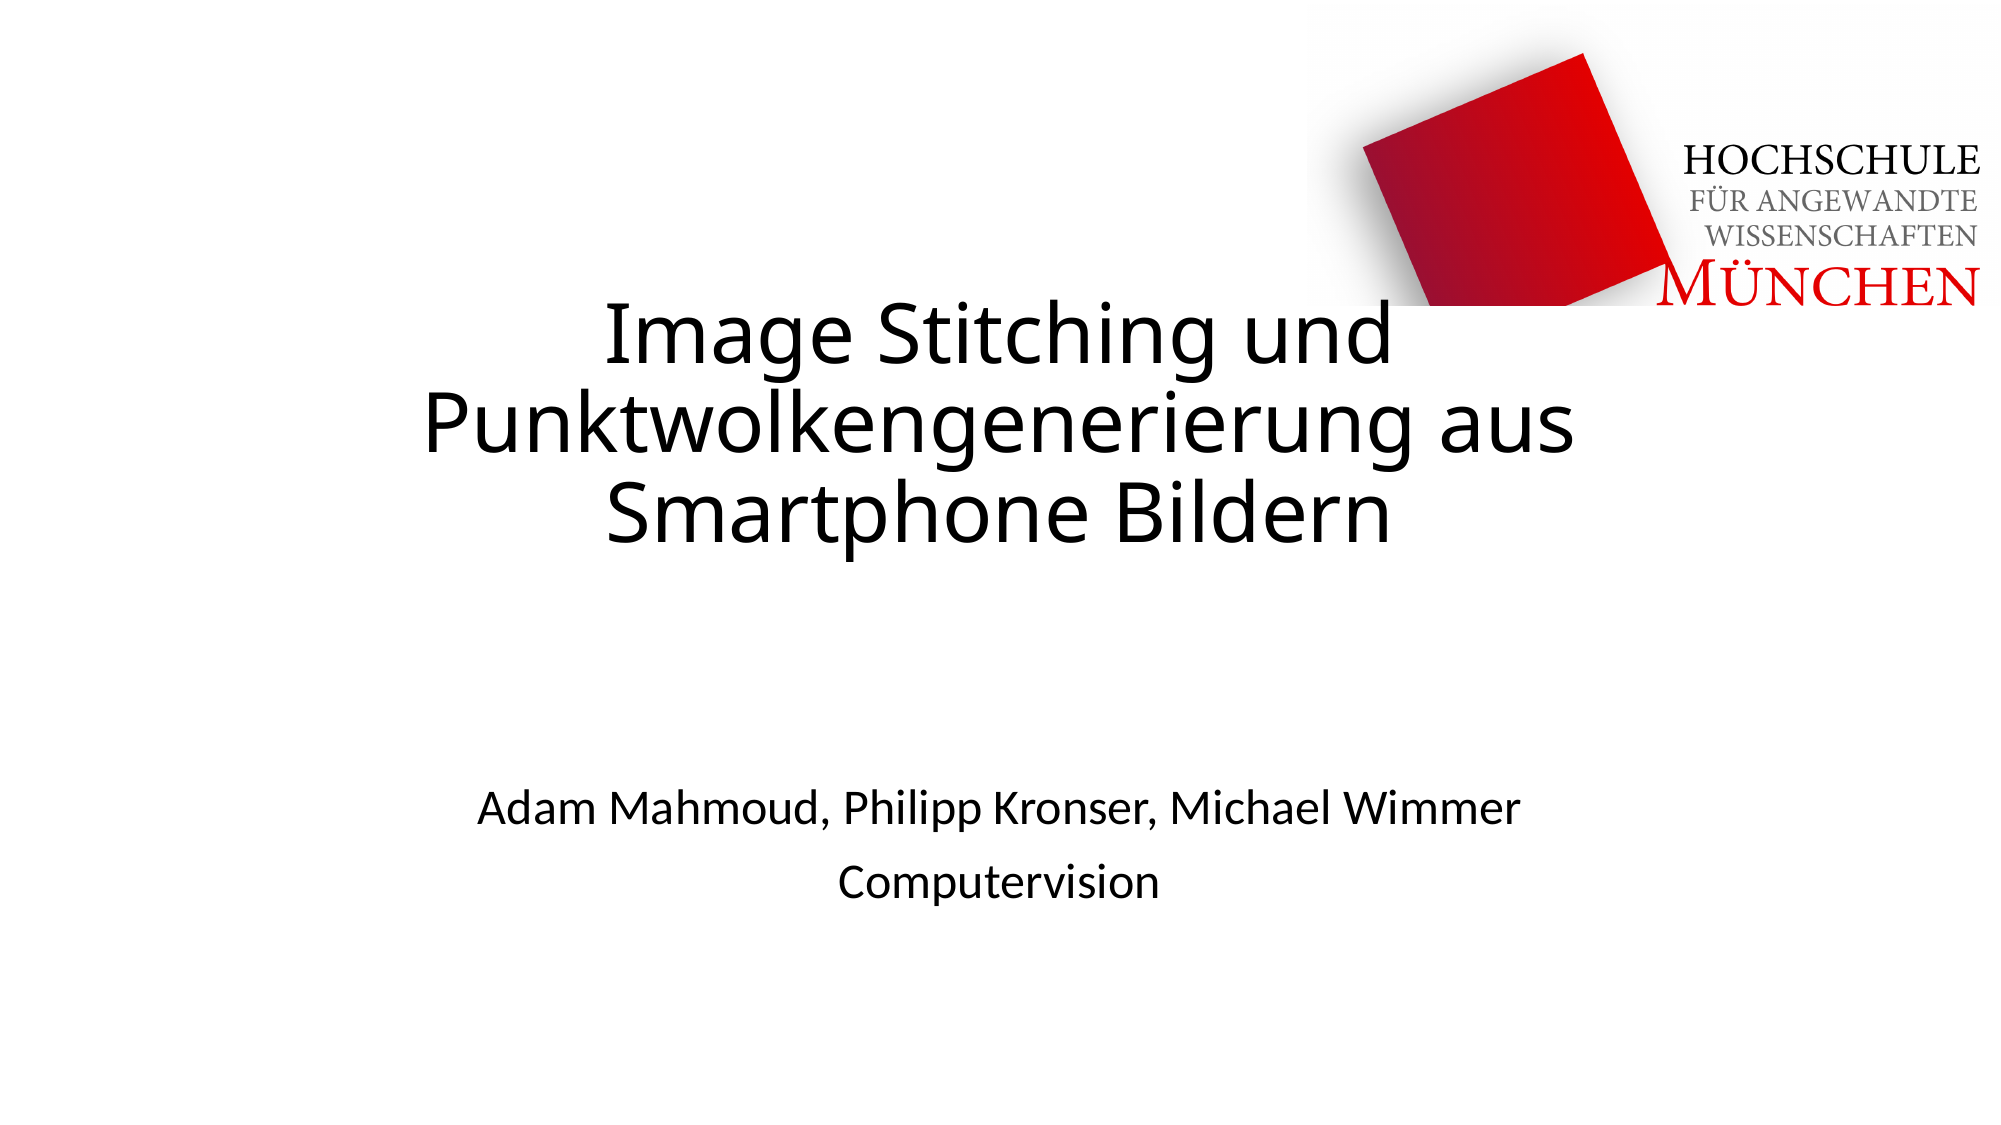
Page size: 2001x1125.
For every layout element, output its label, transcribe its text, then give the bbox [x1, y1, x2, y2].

title Image Stitching und Punktwolkengenerierung aus Smartphone Bildern [249, 176, 1750, 569]
subtitle Adam Mahmoud, Philipp Kronser, Michael Wimmer Computervision [249, 773, 1750, 1046]
